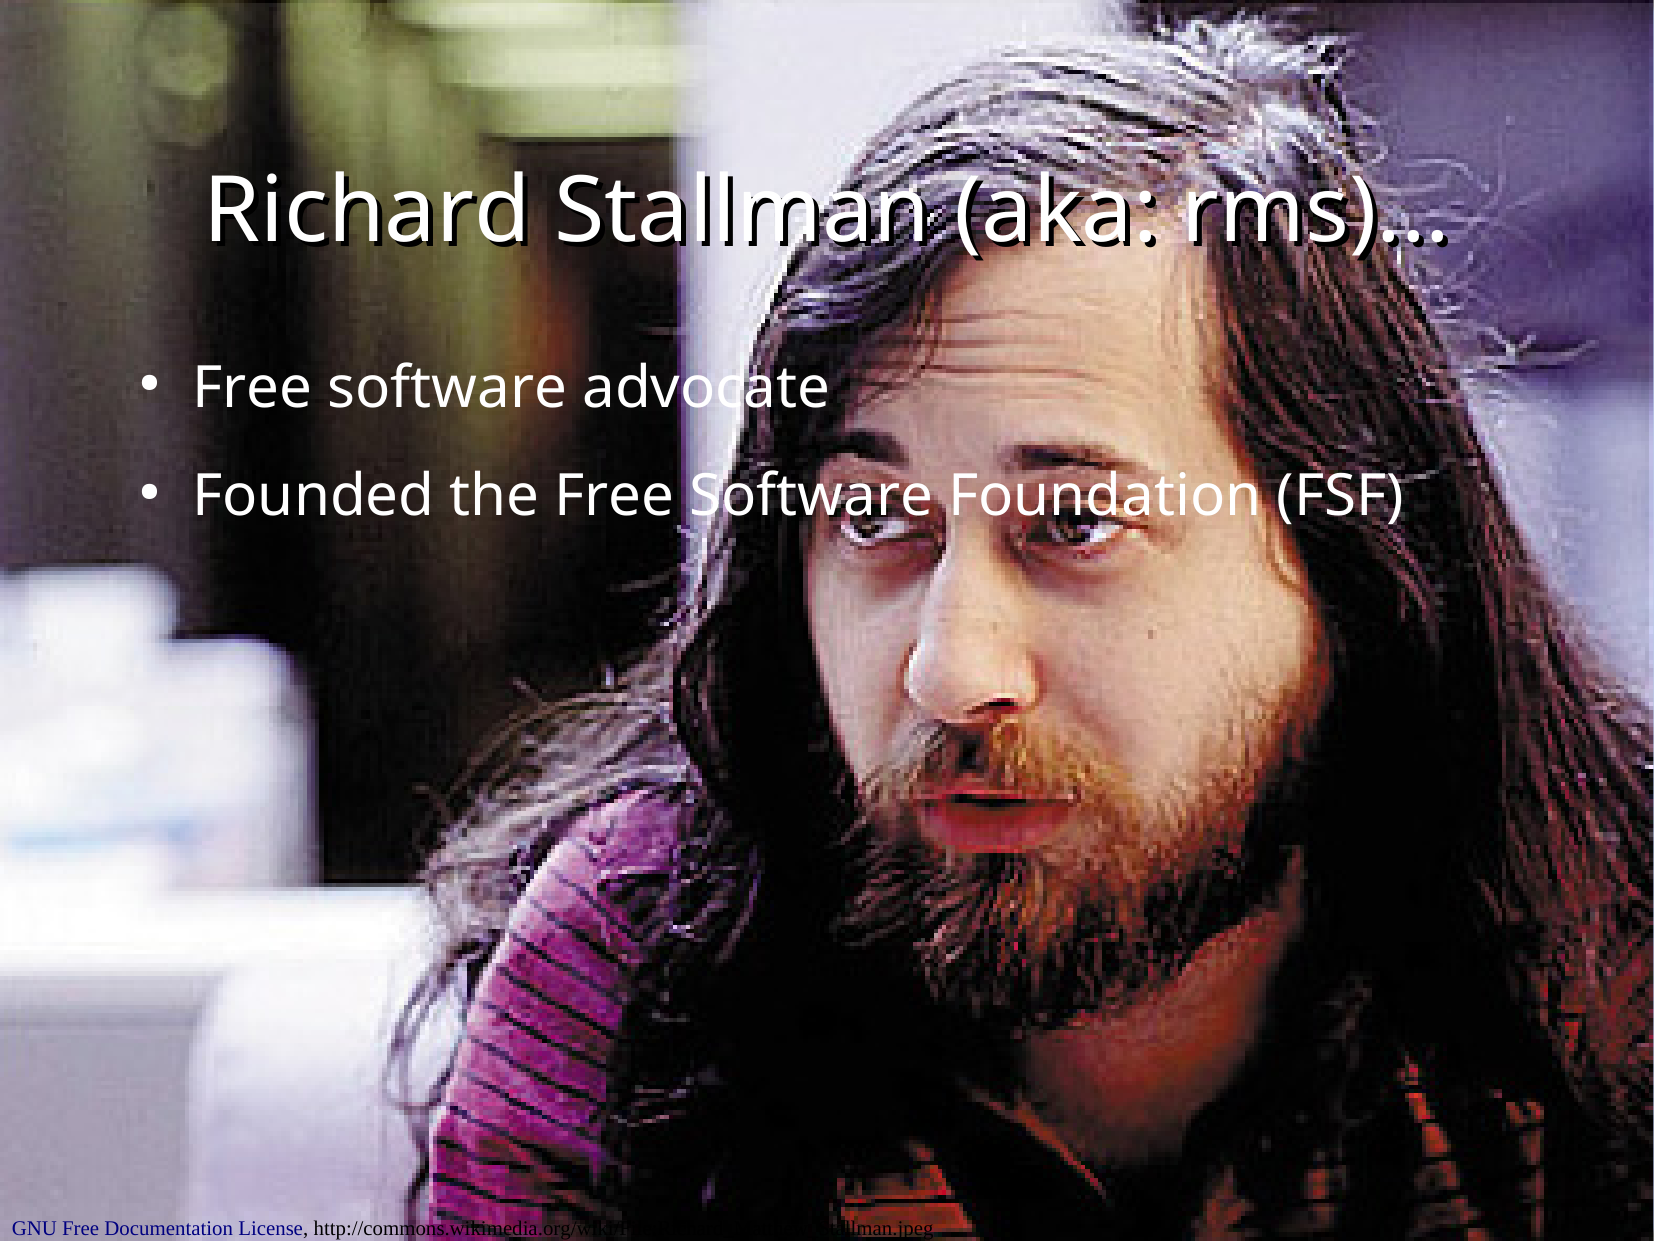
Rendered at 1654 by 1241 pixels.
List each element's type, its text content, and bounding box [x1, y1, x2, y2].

list Free software advocate Founded the Free Software Foundation (FSF) [121, 344, 1534, 1127]
title Richard Stallman (aka: rms)... [121, 102, 1534, 310]
picture [0, 0, 1654, 1241]
text_box GNU Free Documentation License, http://commons.wikimedia.org/wiki/File:Richard_Matthew_Stallman.jpeg [11, 1217, 970, 1241]
